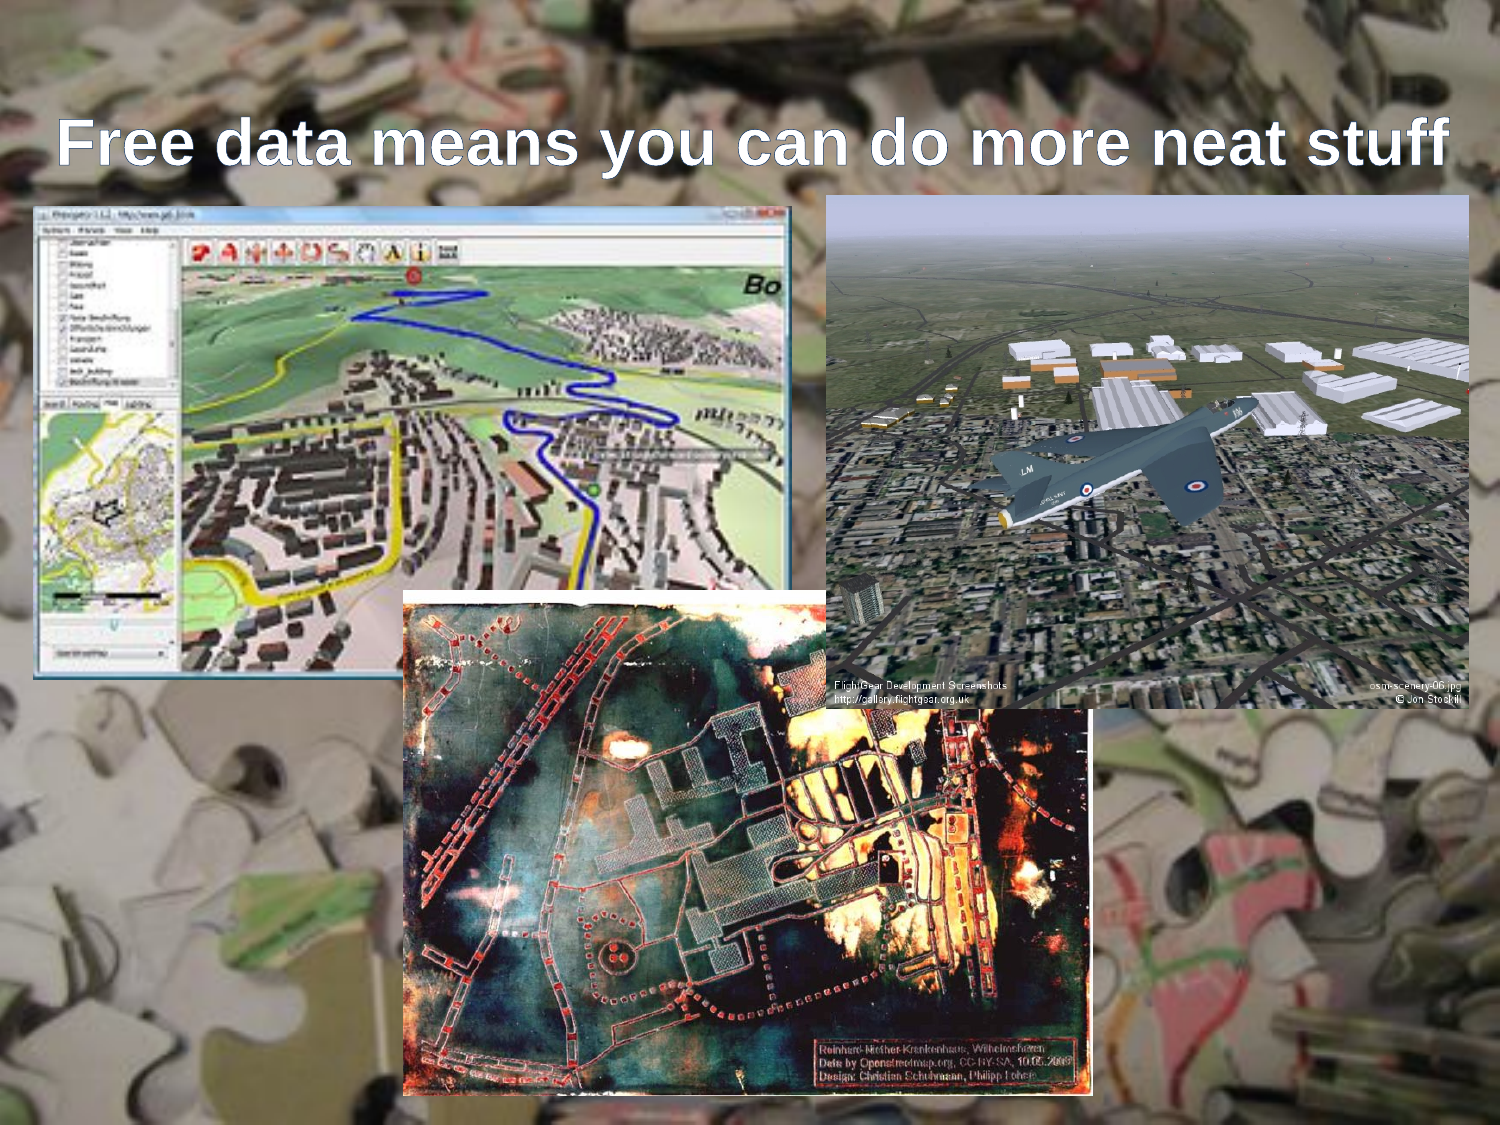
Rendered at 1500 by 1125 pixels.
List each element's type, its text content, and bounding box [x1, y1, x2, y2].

title Free data means you can do more neat stuff [29, 37, 1477, 240]
picture [0, 0, 1500, 1125]
